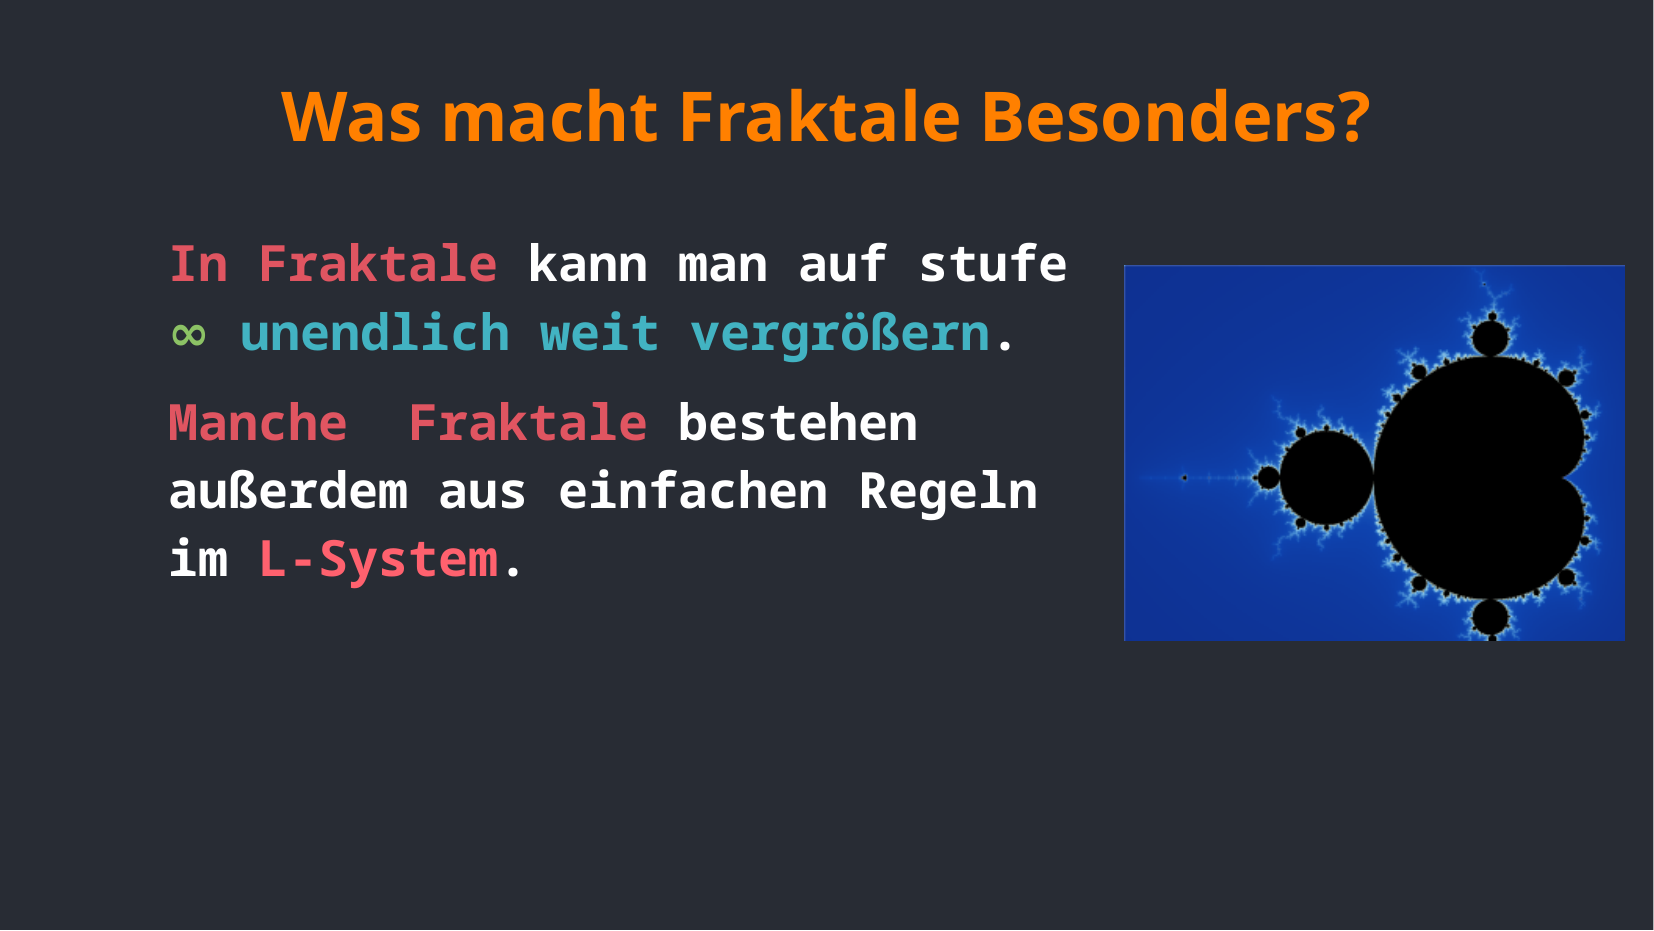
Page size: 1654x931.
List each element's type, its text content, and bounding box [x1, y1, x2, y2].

picture [1124, 265, 1625, 641]
title Was macht Fraktale Besonders? [82, 75, 1571, 154]
list In Fraktale kann man auf stufe ∞ unendlich weit vergrößern. Manche Fraktale bestehen außerdem aus einfachen Regeln im L-System. [97, 228, 1125, 768]
